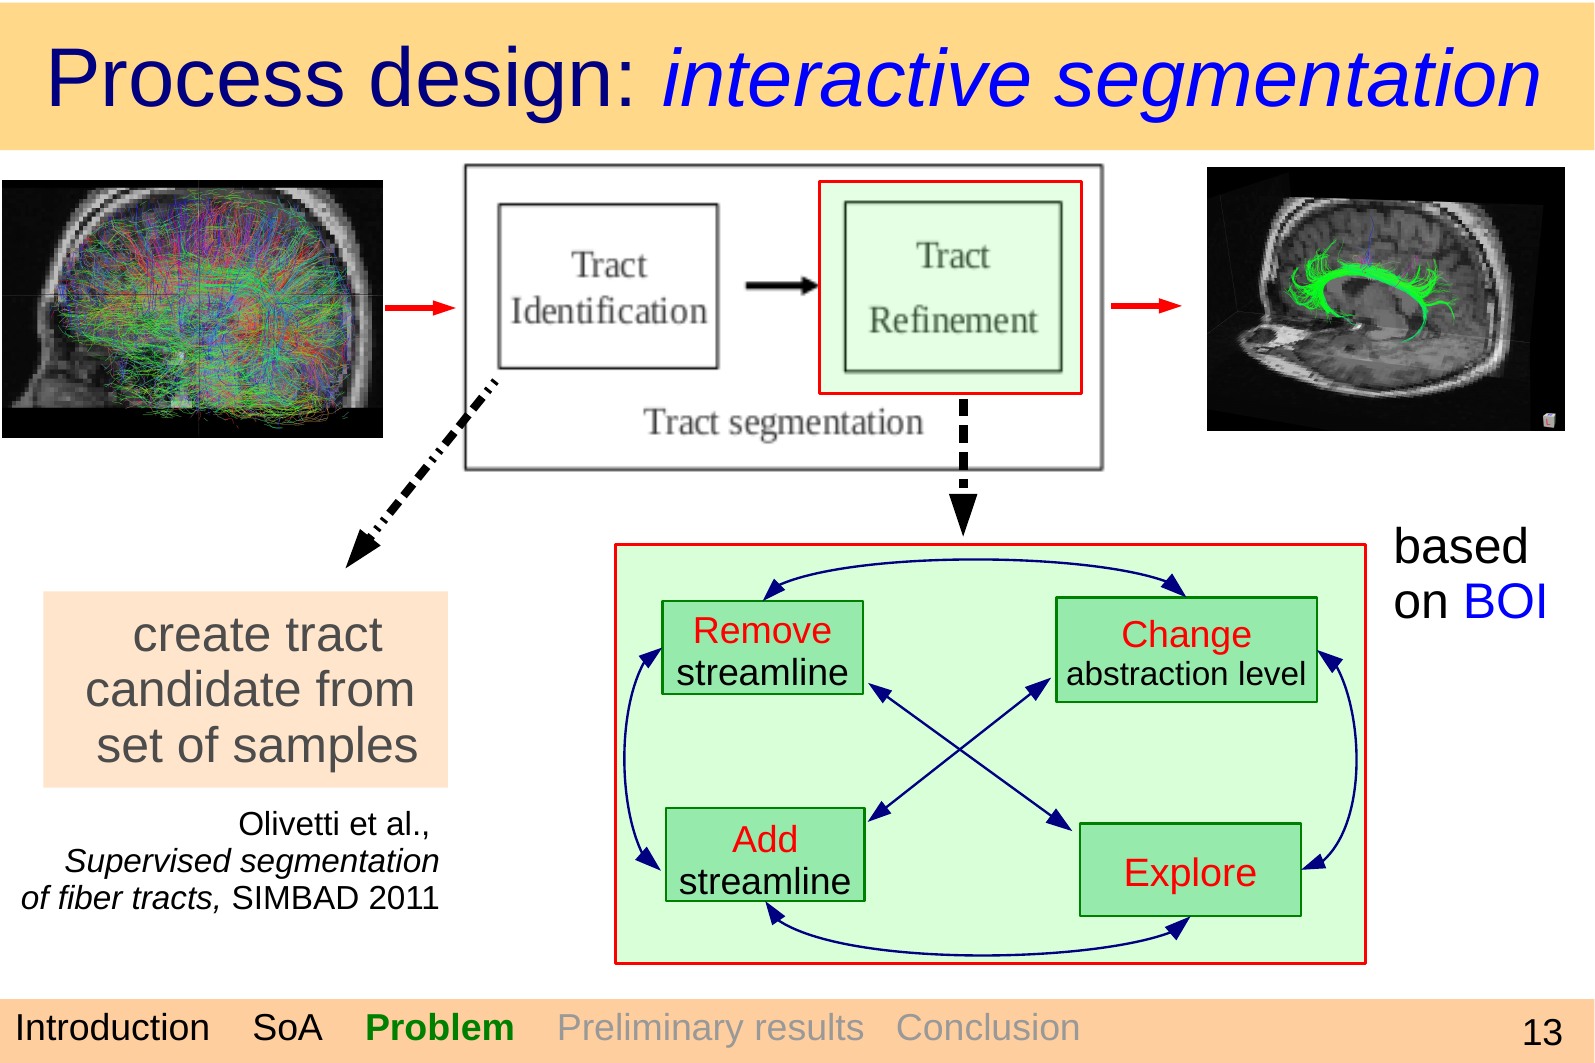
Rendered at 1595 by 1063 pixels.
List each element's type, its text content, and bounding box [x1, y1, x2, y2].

text_box <number> [1377, 1003, 1579, 1063]
list based on BOI [1393, 517, 1581, 668]
title Process design: interactive segmentation [0, 2, 1595, 151]
title create tract candidate from set of samples [43, 591, 448, 788]
list Change abstraction level [1056, 597, 1317, 703]
picture [452, 151, 1120, 488]
list [615, 544, 1366, 964]
list [819, 181, 1082, 394]
picture [2, 180, 383, 438]
picture [1207, 167, 1565, 431]
list Remove streamline [662, 601, 863, 694]
list Add streamline [666, 808, 865, 902]
list Explore [1080, 823, 1302, 917]
list Olivetti et al., Supervised segmentation of fiber tracts, SIMBAD 2011 [0, 805, 441, 917]
text_box Introduction SoA Problem Preliminary results Conclusion [0, 999, 1595, 1063]
